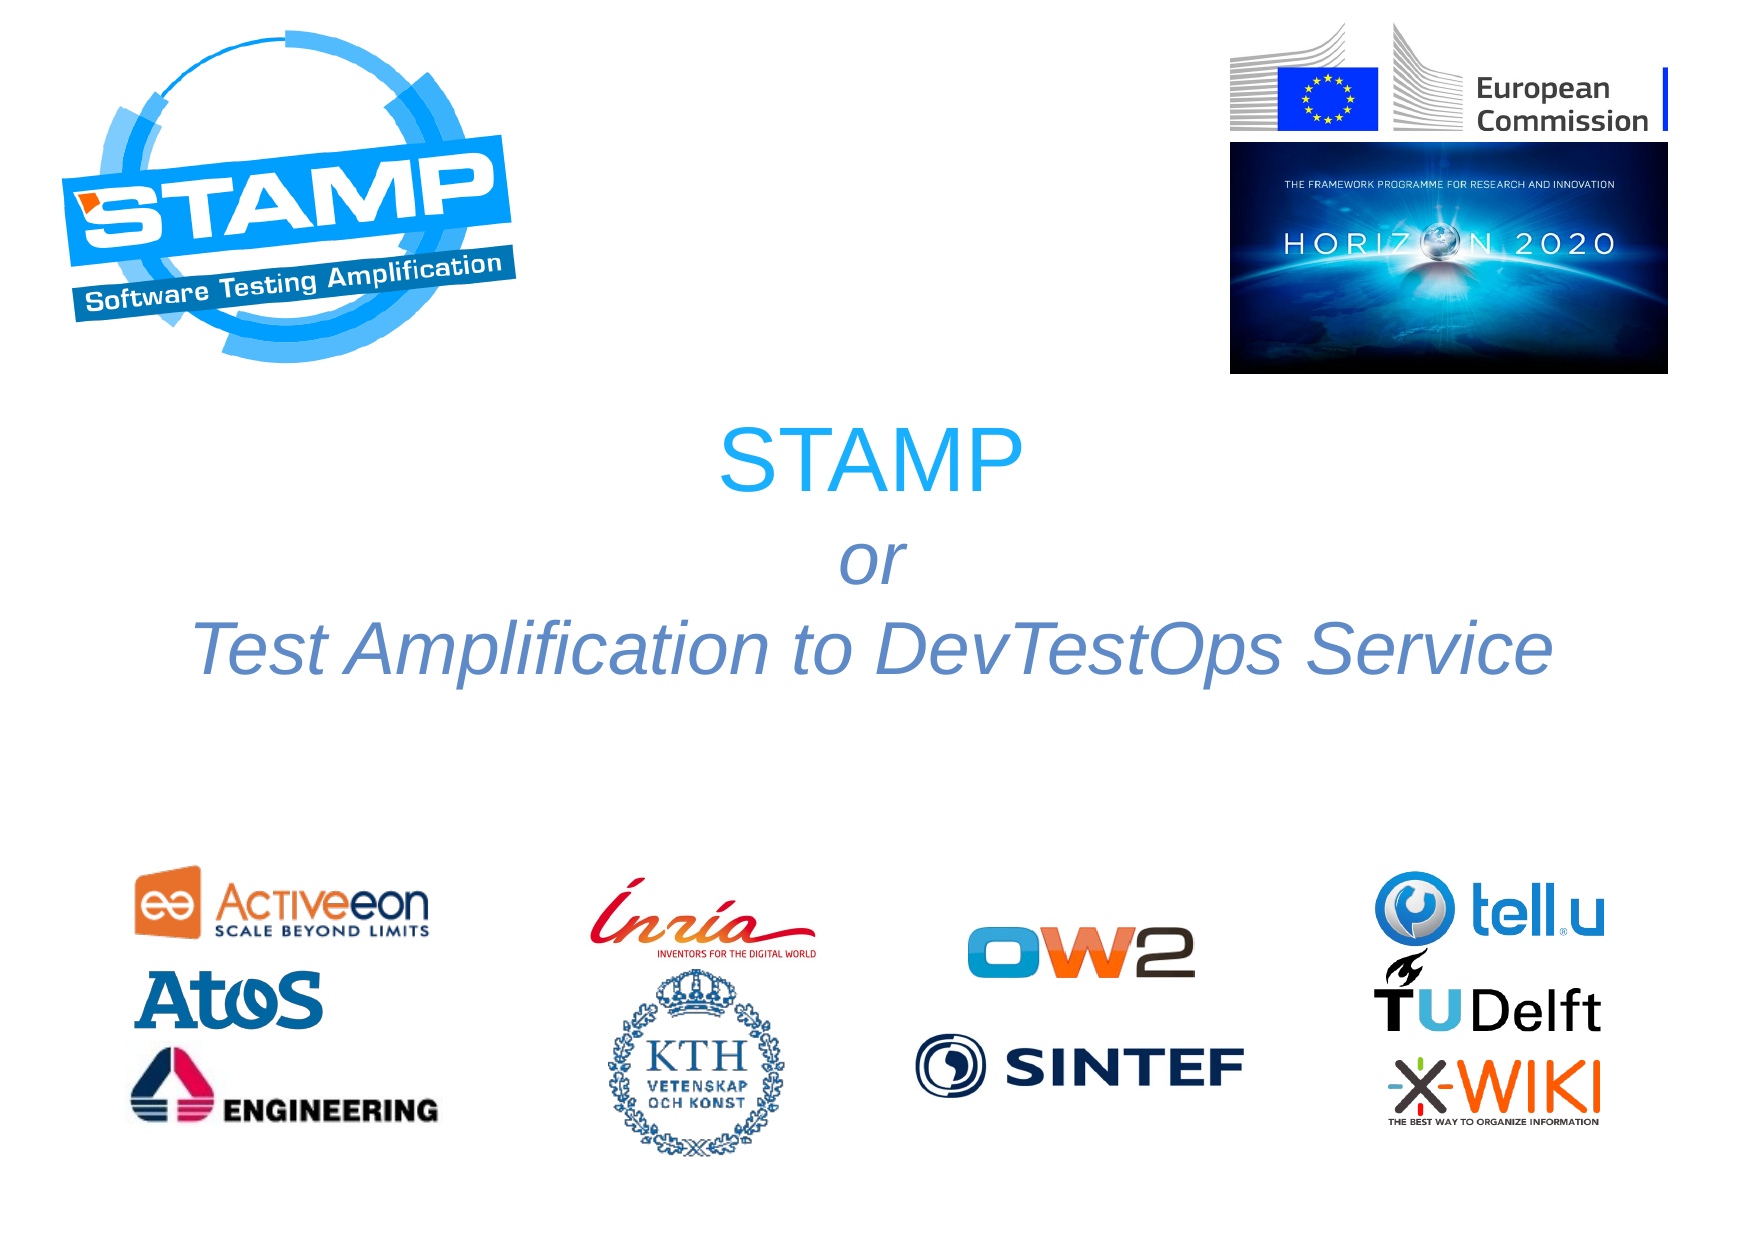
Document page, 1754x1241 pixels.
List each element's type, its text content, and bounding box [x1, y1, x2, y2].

picture [125, 1041, 443, 1128]
picture [45, 11, 532, 382]
picture [578, 865, 827, 1158]
picture [915, 1033, 1244, 1098]
picture [968, 927, 1195, 978]
picture [1352, 865, 1636, 1126]
picture [129, 856, 434, 948]
picture [1230, 22, 1668, 131]
picture [133, 969, 323, 1030]
picture [1230, 142, 1668, 374]
text_box STAMP or Test Amplification to DevTestOps Service [82, 537, 1662, 698]
picture [968, 966, 979, 978]
